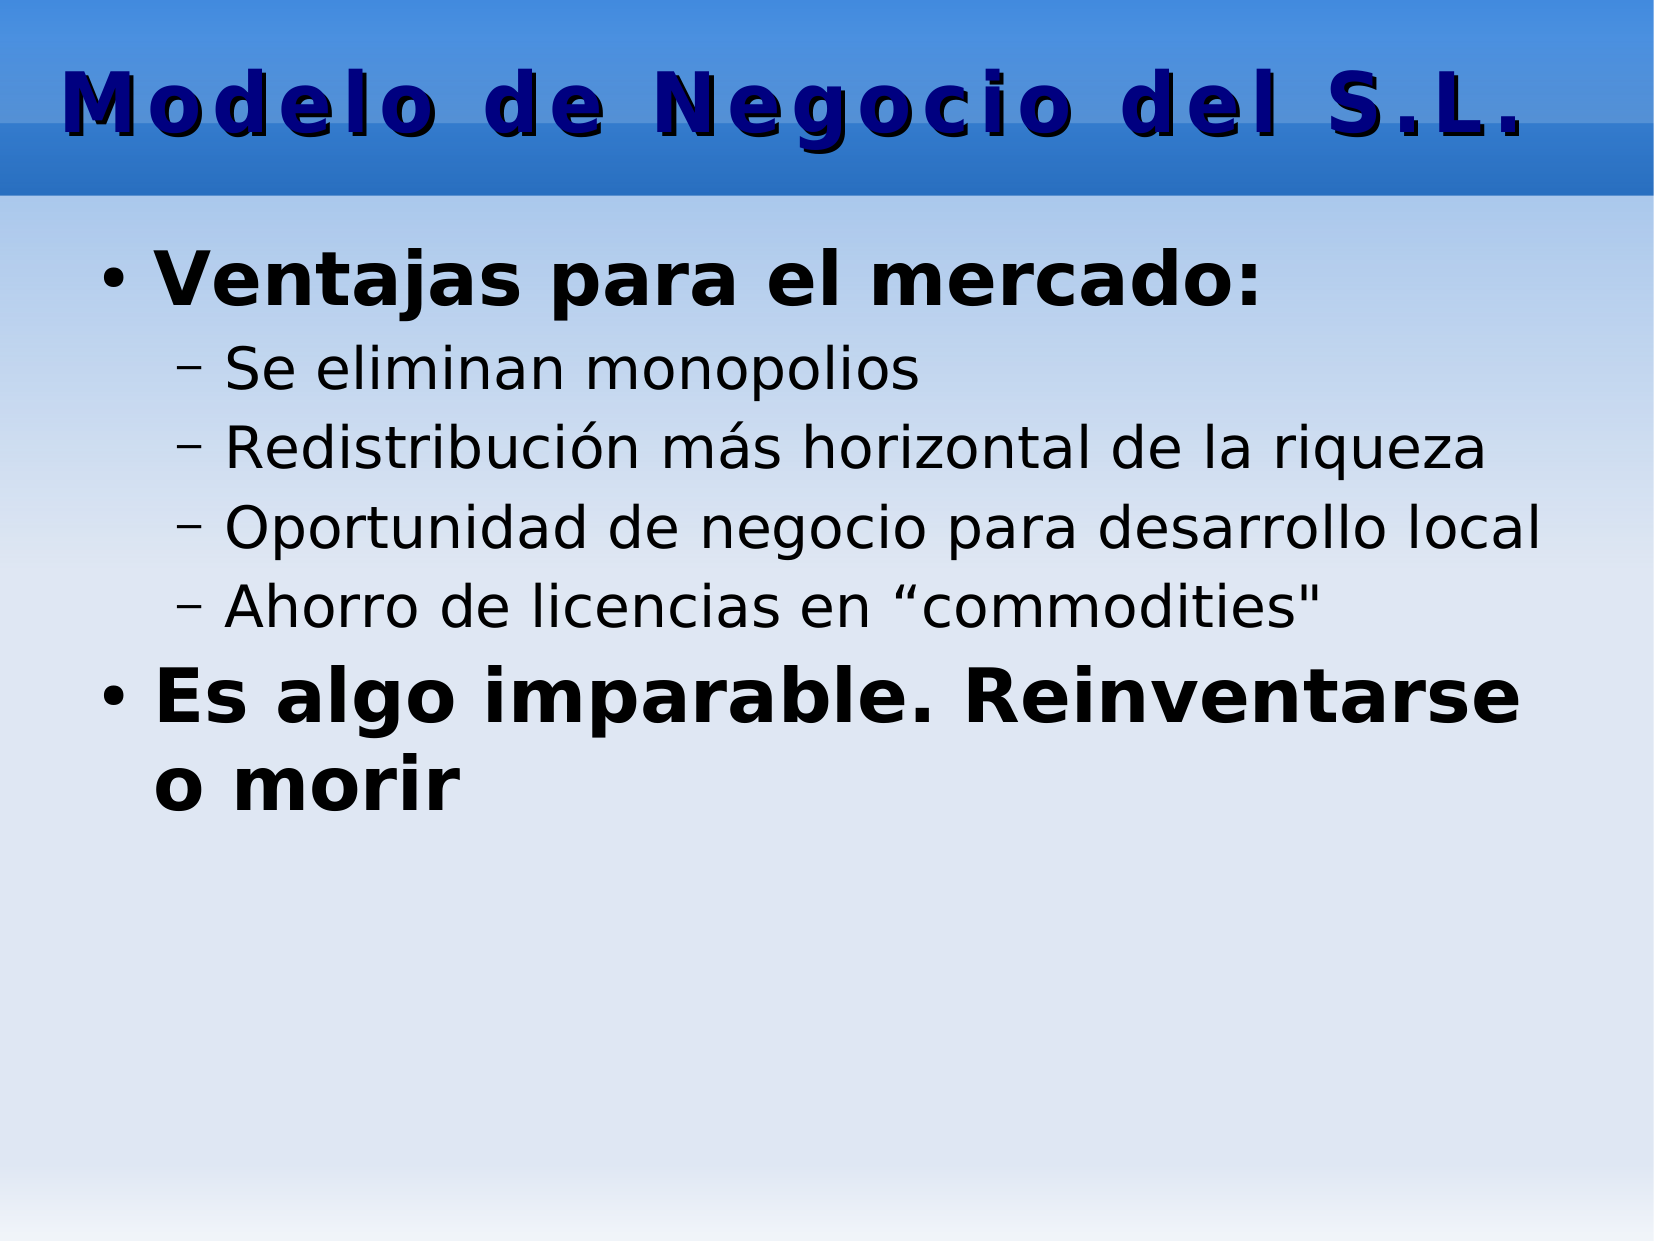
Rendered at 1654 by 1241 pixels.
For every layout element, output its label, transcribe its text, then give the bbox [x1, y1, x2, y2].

list Ventajas para el mercado: Se eliminan monopolios Redistribución más horizontal de la riqueza Oportunidad de negocio para desarrollo local Ahorro de licencias en “commodities" Es algo imparable. Reinventarse o morir [82, 236, 1565, 1109]
title Modelo de Negocio del S.L. [59, 29, 1654, 178]
picture [0, 0, 1654, 1241]
